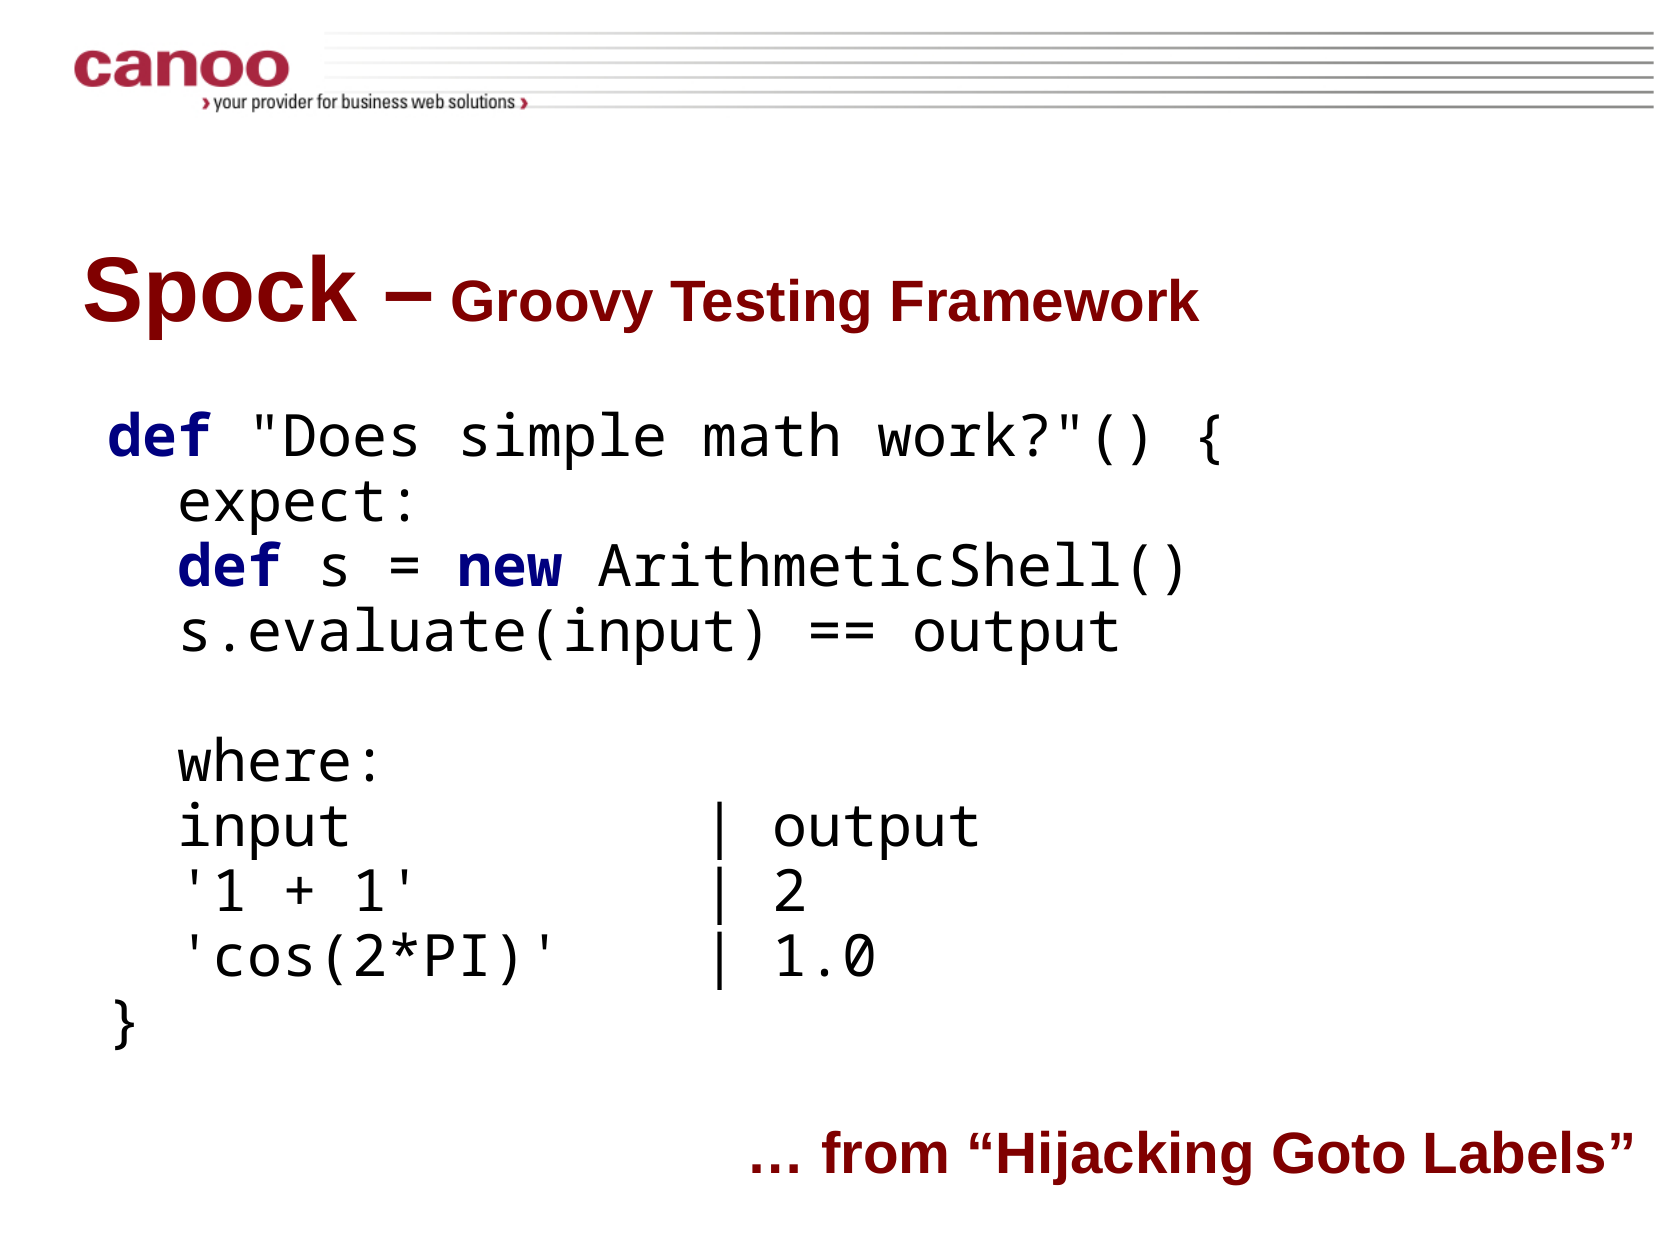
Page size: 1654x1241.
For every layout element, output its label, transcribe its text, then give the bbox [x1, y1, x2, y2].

title Spock – Groovy Testing Framework [82, 179, 1571, 387]
picture [0, 0, 1654, 166]
text_box def "Does simple math work?"() { expect: def s = new ArithmeticShell() s.evaluate(input) == output where: input | output '1 + 1' | 2 'cos(2*PI)' | 1.0 } [92, 396, 1597, 1063]
title … from “Hijacking Goto Labels” [37, 1107, 1638, 1199]
